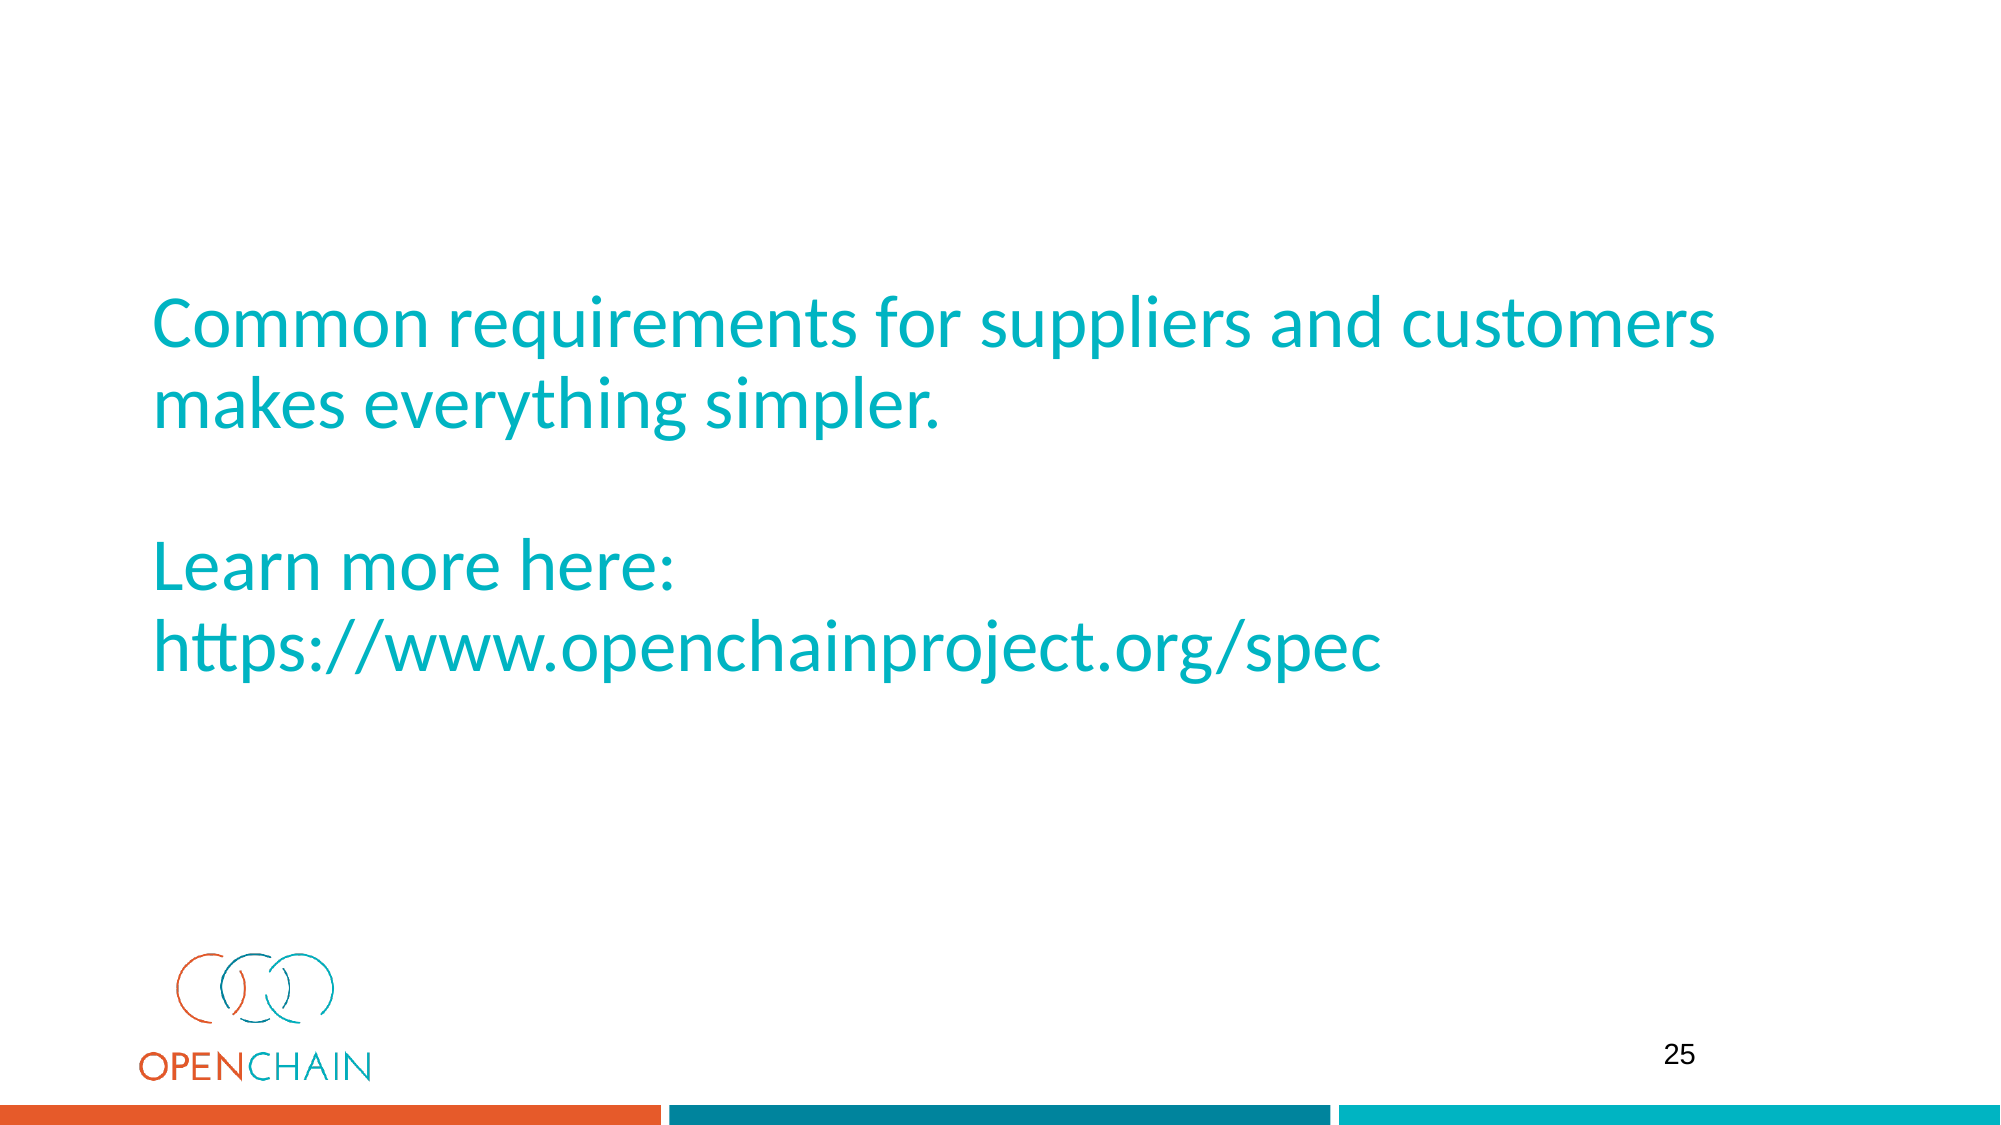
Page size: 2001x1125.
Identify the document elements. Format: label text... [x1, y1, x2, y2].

slide_number <number> [1648, 1022, 1863, 1083]
title Common requirements for suppliers and customers makes everything simpler. Learn more here: https://www.openchainproject.org/spec [137, 376, 1863, 594]
picture [137, 951, 372, 1082]
